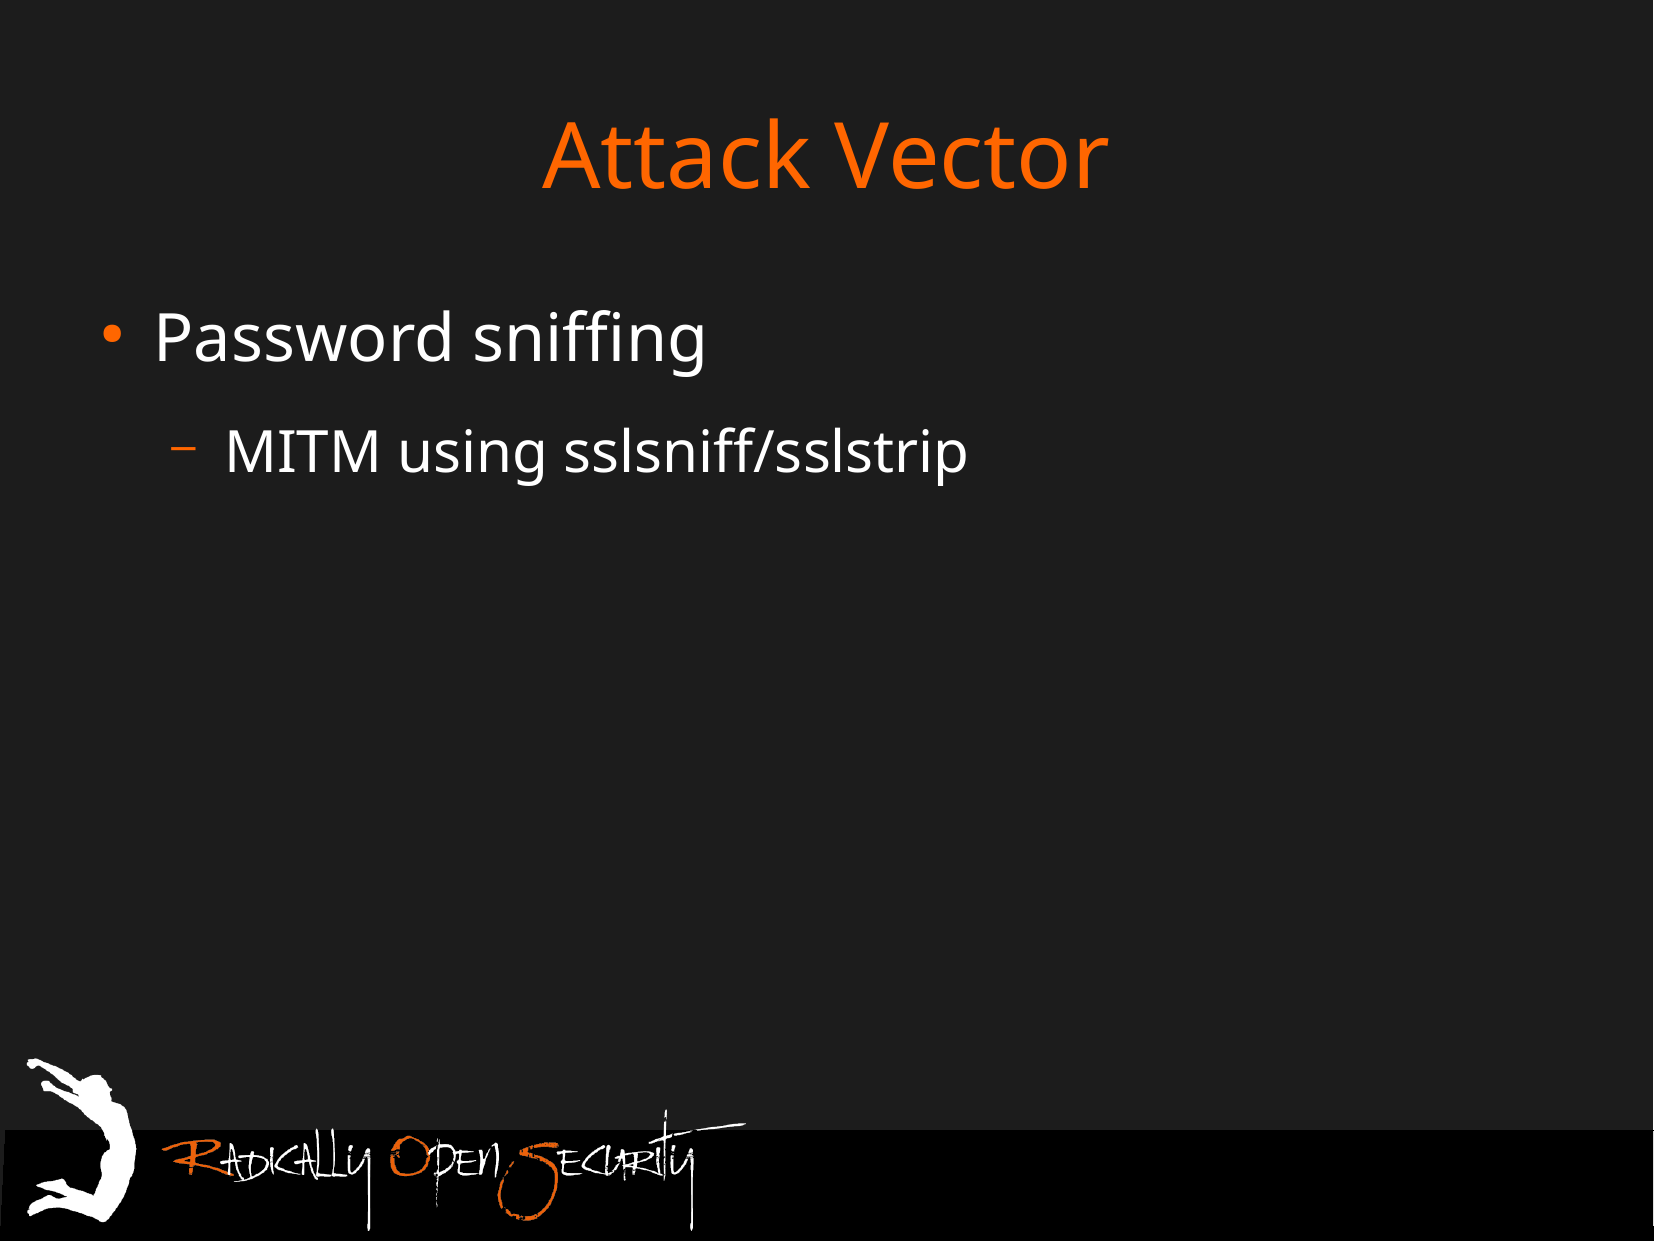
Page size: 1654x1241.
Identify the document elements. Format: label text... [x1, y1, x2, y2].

title Attack Vector [82, 49, 1571, 257]
list Password sniffing MITM using sslsniff/sslstrip [82, 290, 1571, 1010]
picture [0, 1022, 778, 1241]
